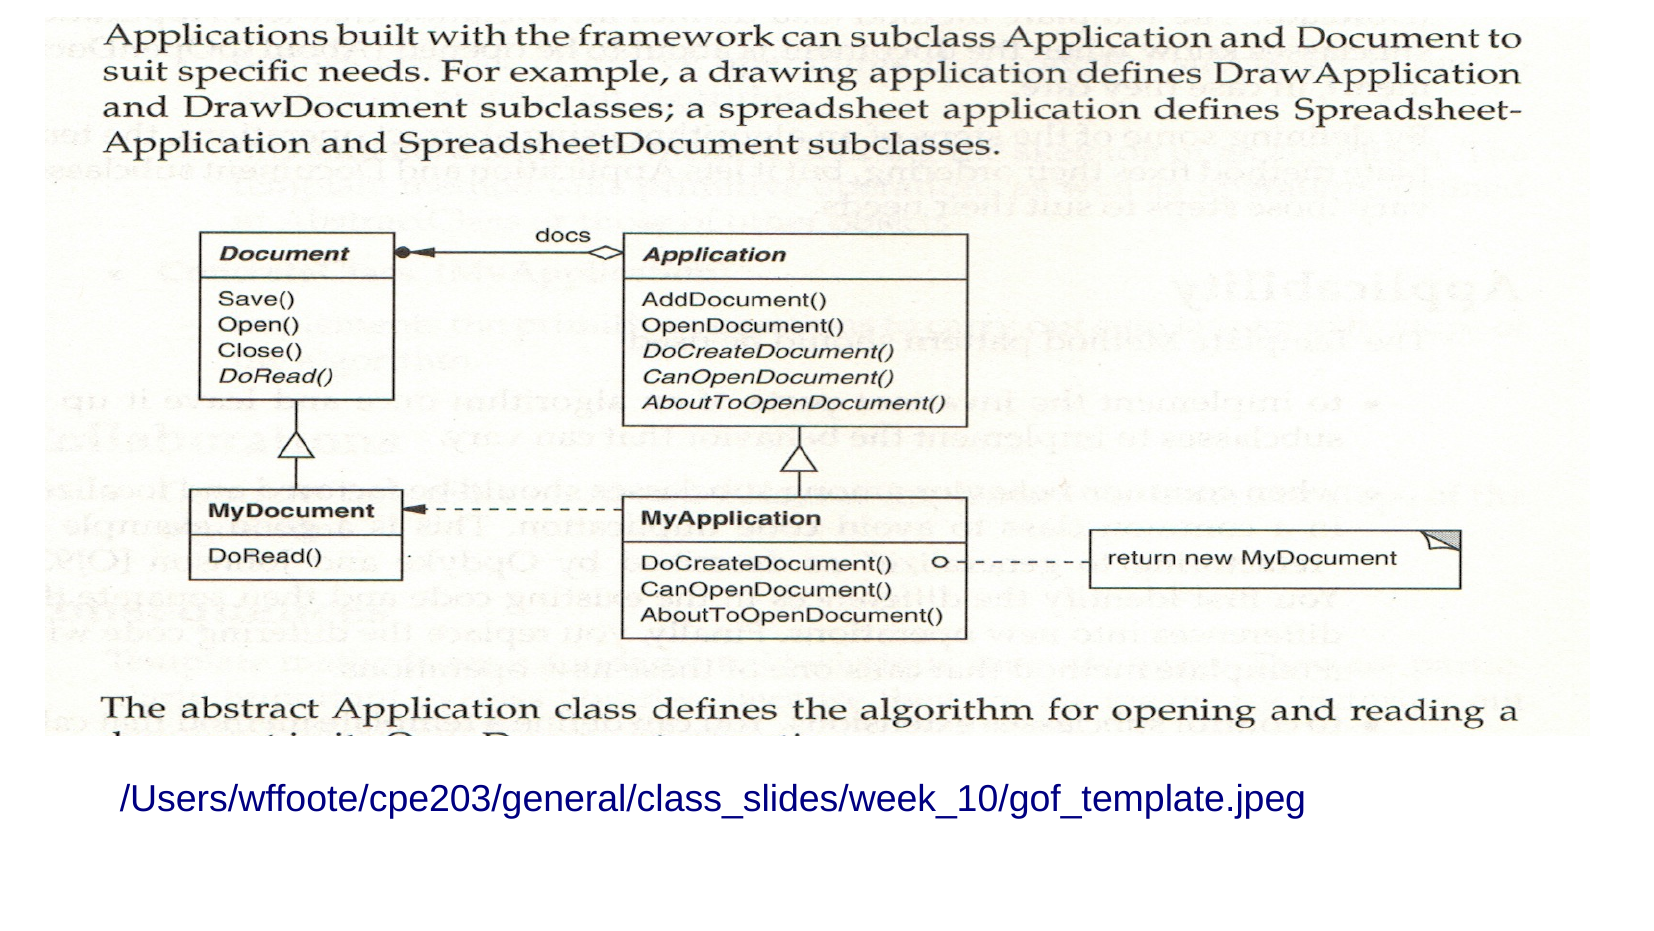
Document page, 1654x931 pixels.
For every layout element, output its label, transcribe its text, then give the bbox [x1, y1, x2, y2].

text_box /Users/wffoote/cpe203/general/class_slides/week_10/gof_template.jpeg [105, 770, 1546, 841]
picture [45, 17, 1591, 736]
